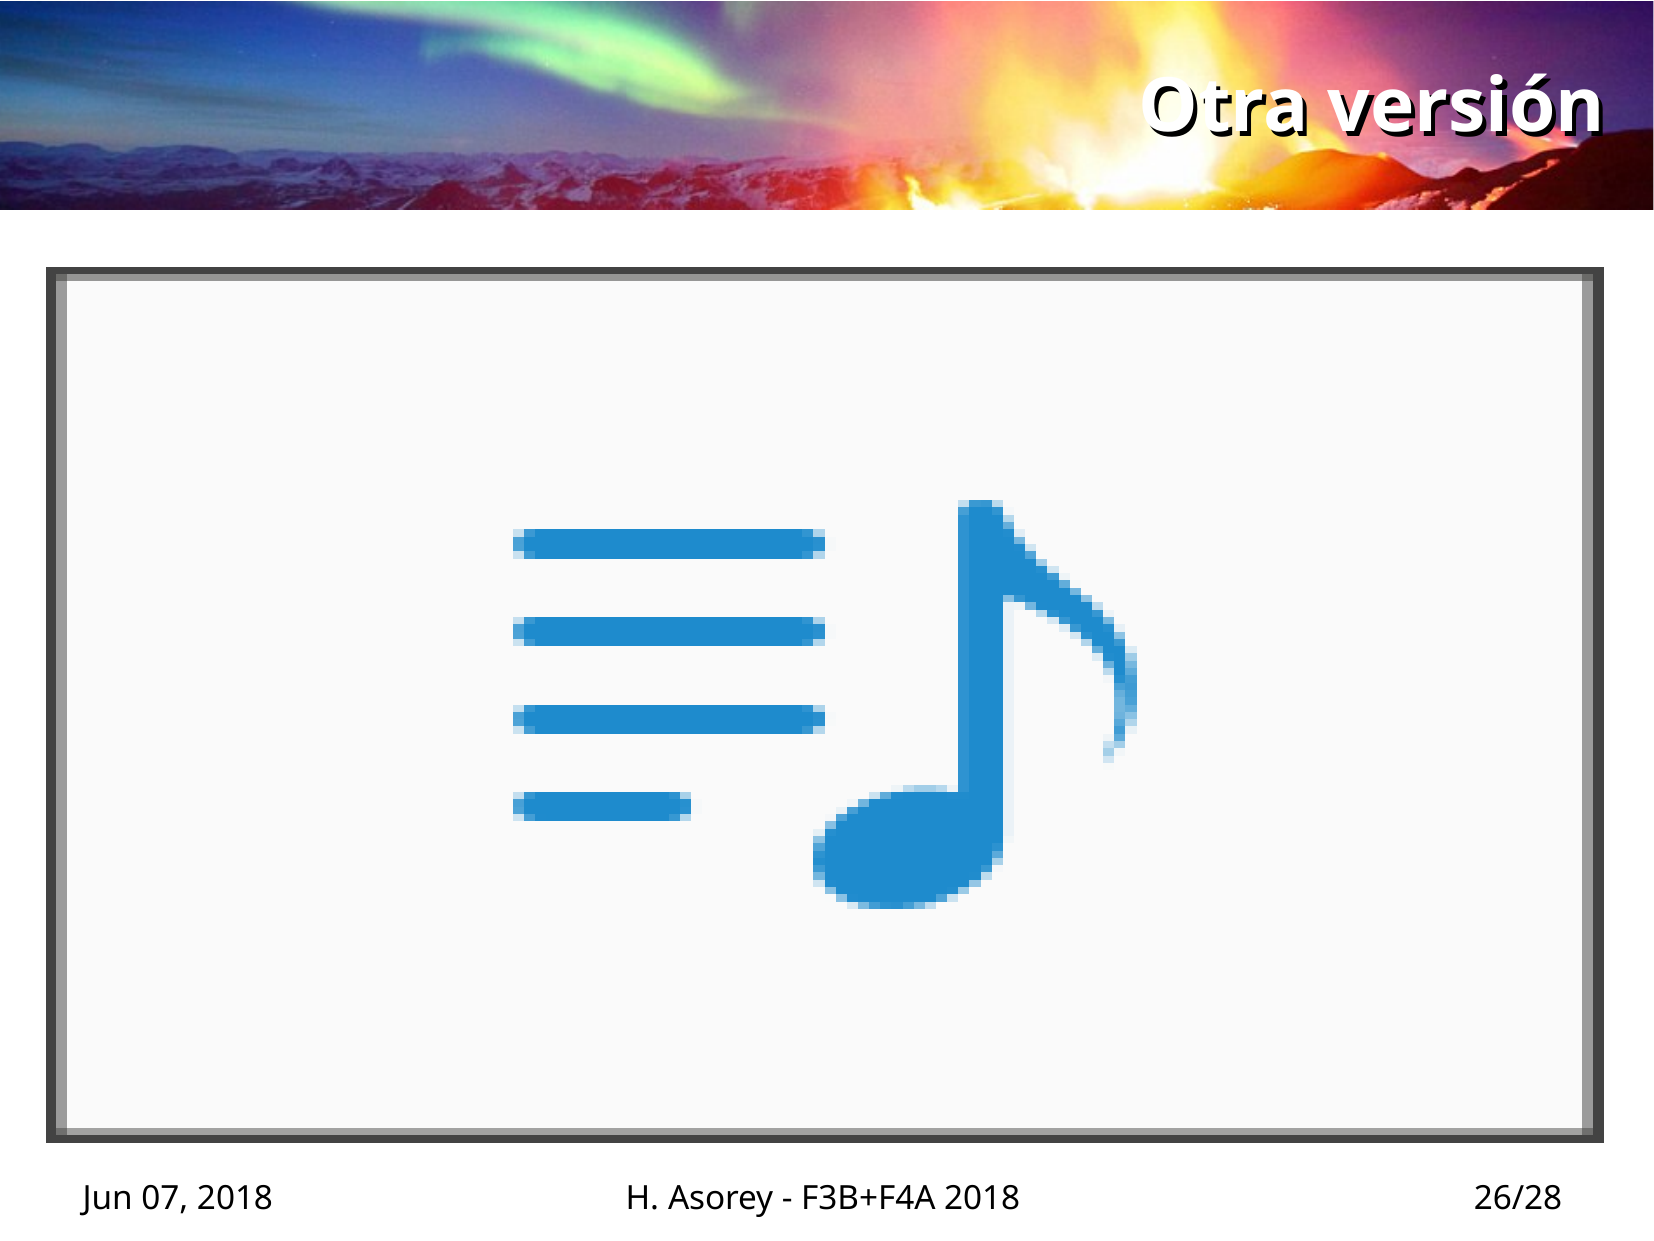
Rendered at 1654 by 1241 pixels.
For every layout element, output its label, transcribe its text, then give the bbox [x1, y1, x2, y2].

text_box [45, 266, 1606, 1144]
title Otra versión [45, 15, 1606, 191]
picture [0, 1, 1654, 210]
